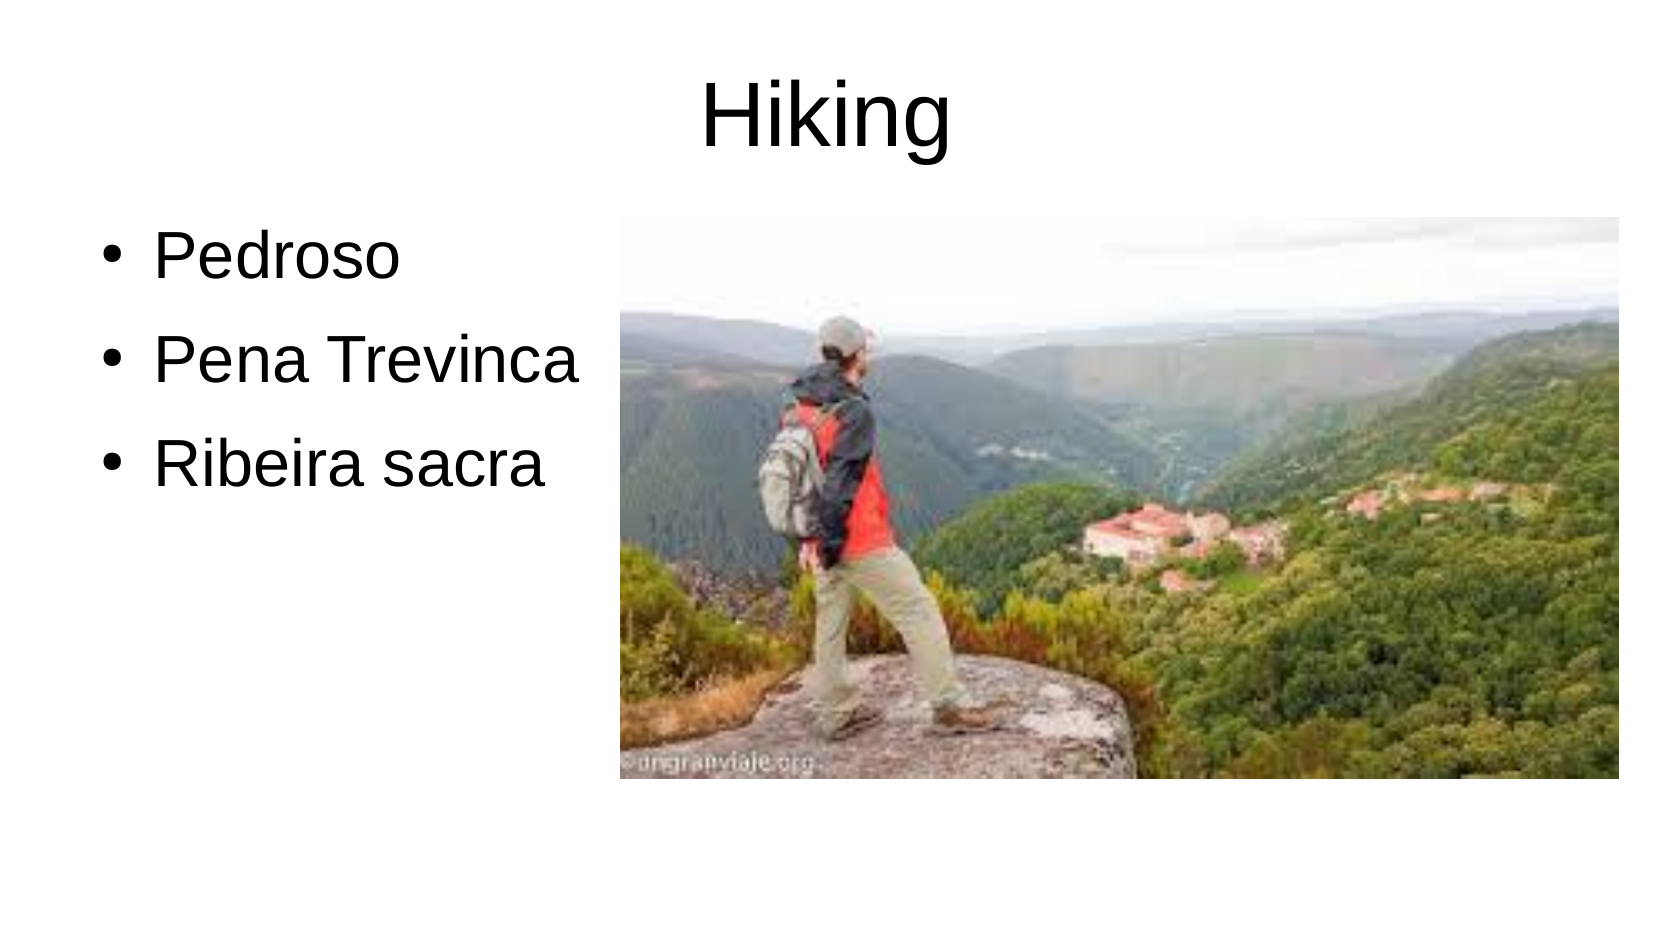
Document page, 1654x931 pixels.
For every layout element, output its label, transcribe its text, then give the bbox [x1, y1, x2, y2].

list Pedroso Pena Trevinca Ribeira sacra [82, 217, 620, 758]
picture [620, 217, 1619, 779]
title Hiking [82, 37, 1571, 193]
